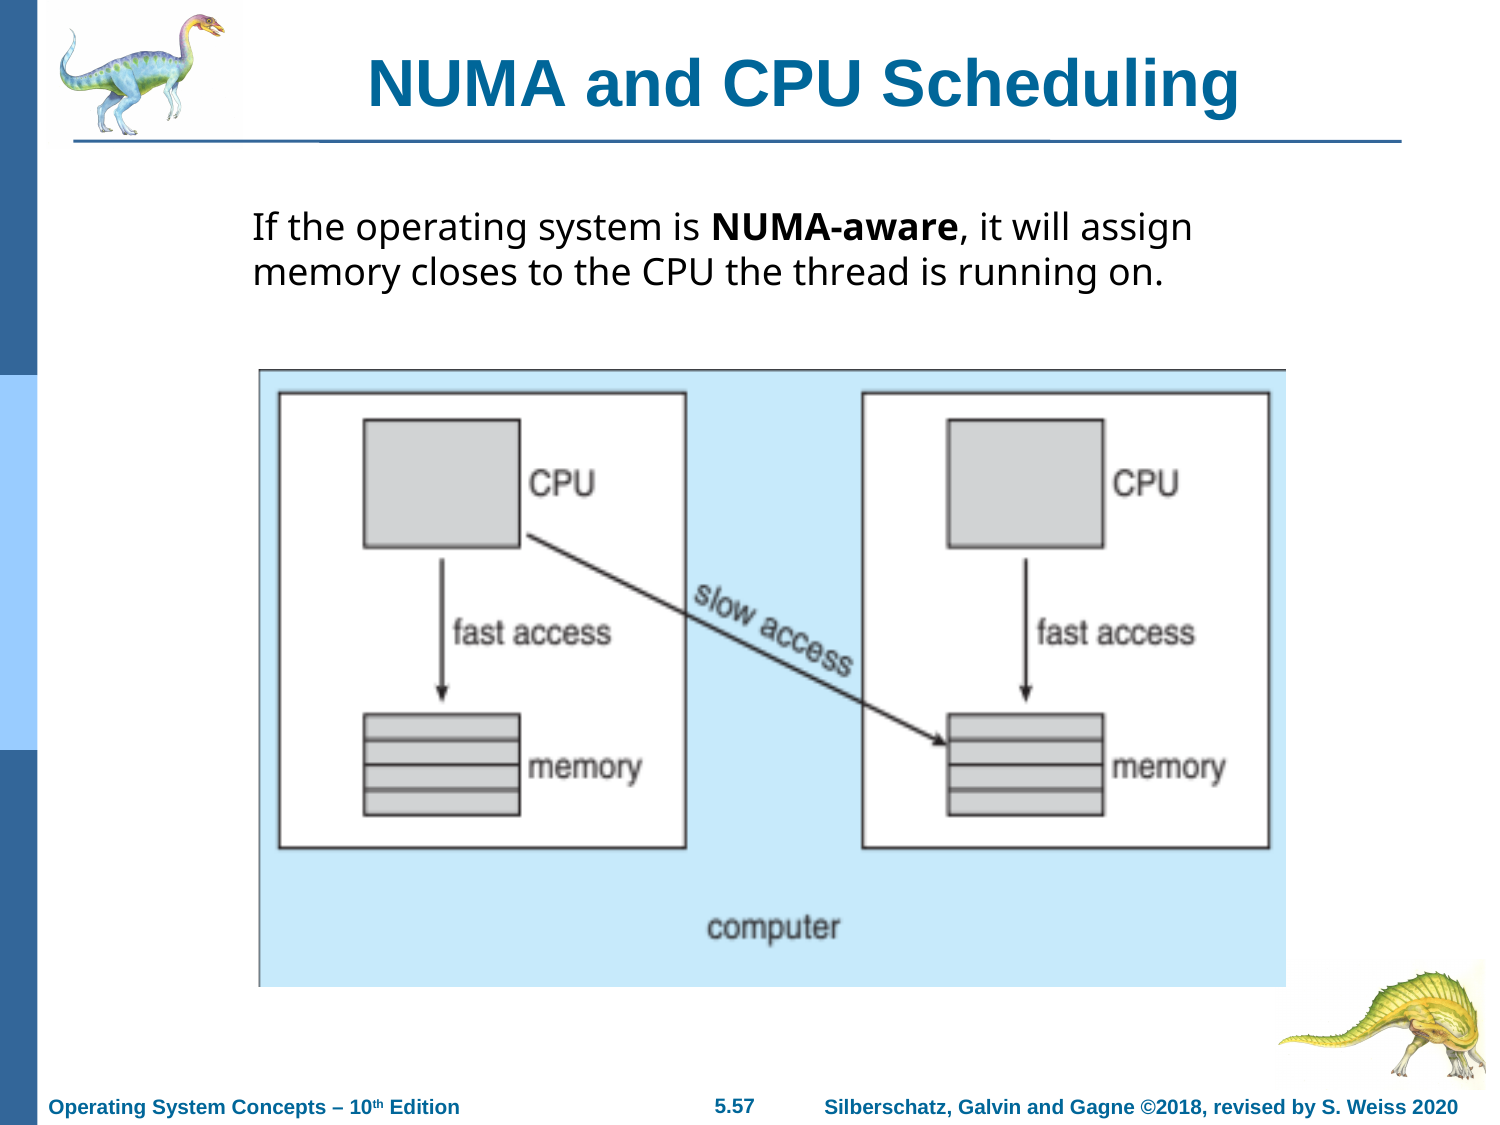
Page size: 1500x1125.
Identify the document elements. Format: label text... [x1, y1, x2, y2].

text_box If the operating system is NUMA-aware, it will assign memory closes to the CPU the thread is running on. [237, 195, 1219, 302]
text_box NUMA and CPU Scheduling [183, 33, 1426, 128]
picture [258, 369, 1486, 1090]
picture [1141, 1099, 1149, 1104]
picture [46, 0, 243, 149]
